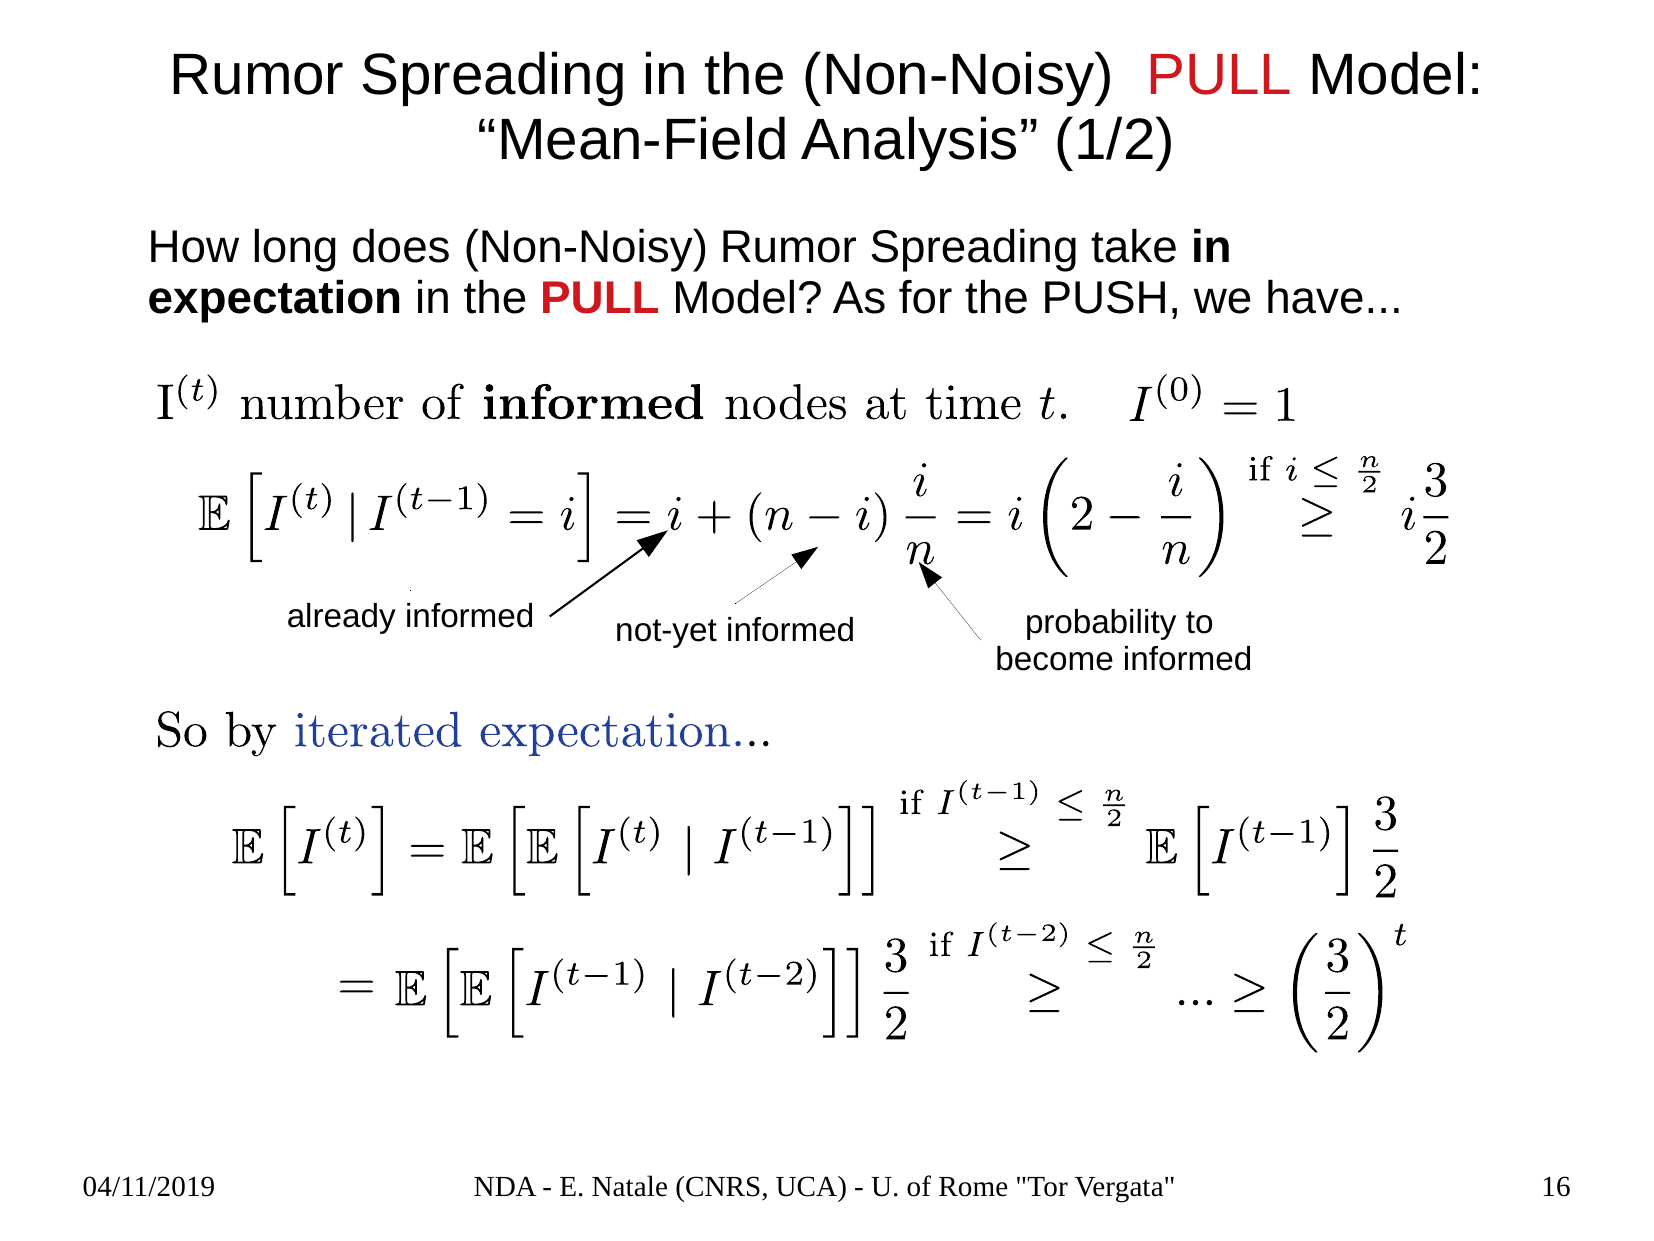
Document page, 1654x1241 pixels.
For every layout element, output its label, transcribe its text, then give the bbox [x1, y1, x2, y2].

text_box [198, 463, 936, 565]
text_box [157, 374, 1067, 420]
title Rumor Spreading in the (Non-Noisy) PULL Model: “Mean-Field Analysis” (1/2) [82, 41, 1571, 173]
text_box already informed [272, 590, 550, 643]
text_box not-yet informed [600, 603, 871, 656]
text_box [157, 711, 1407, 1086]
text_box [1129, 374, 1295, 421]
title How long does (Non-Noisy) Rumor Spreading take in expectation in the PULL Model? As for the PUSH, we have... [147, 207, 1494, 338]
text_box probability to become informed [980, 595, 1268, 685]
text_box [957, 455, 1449, 578]
